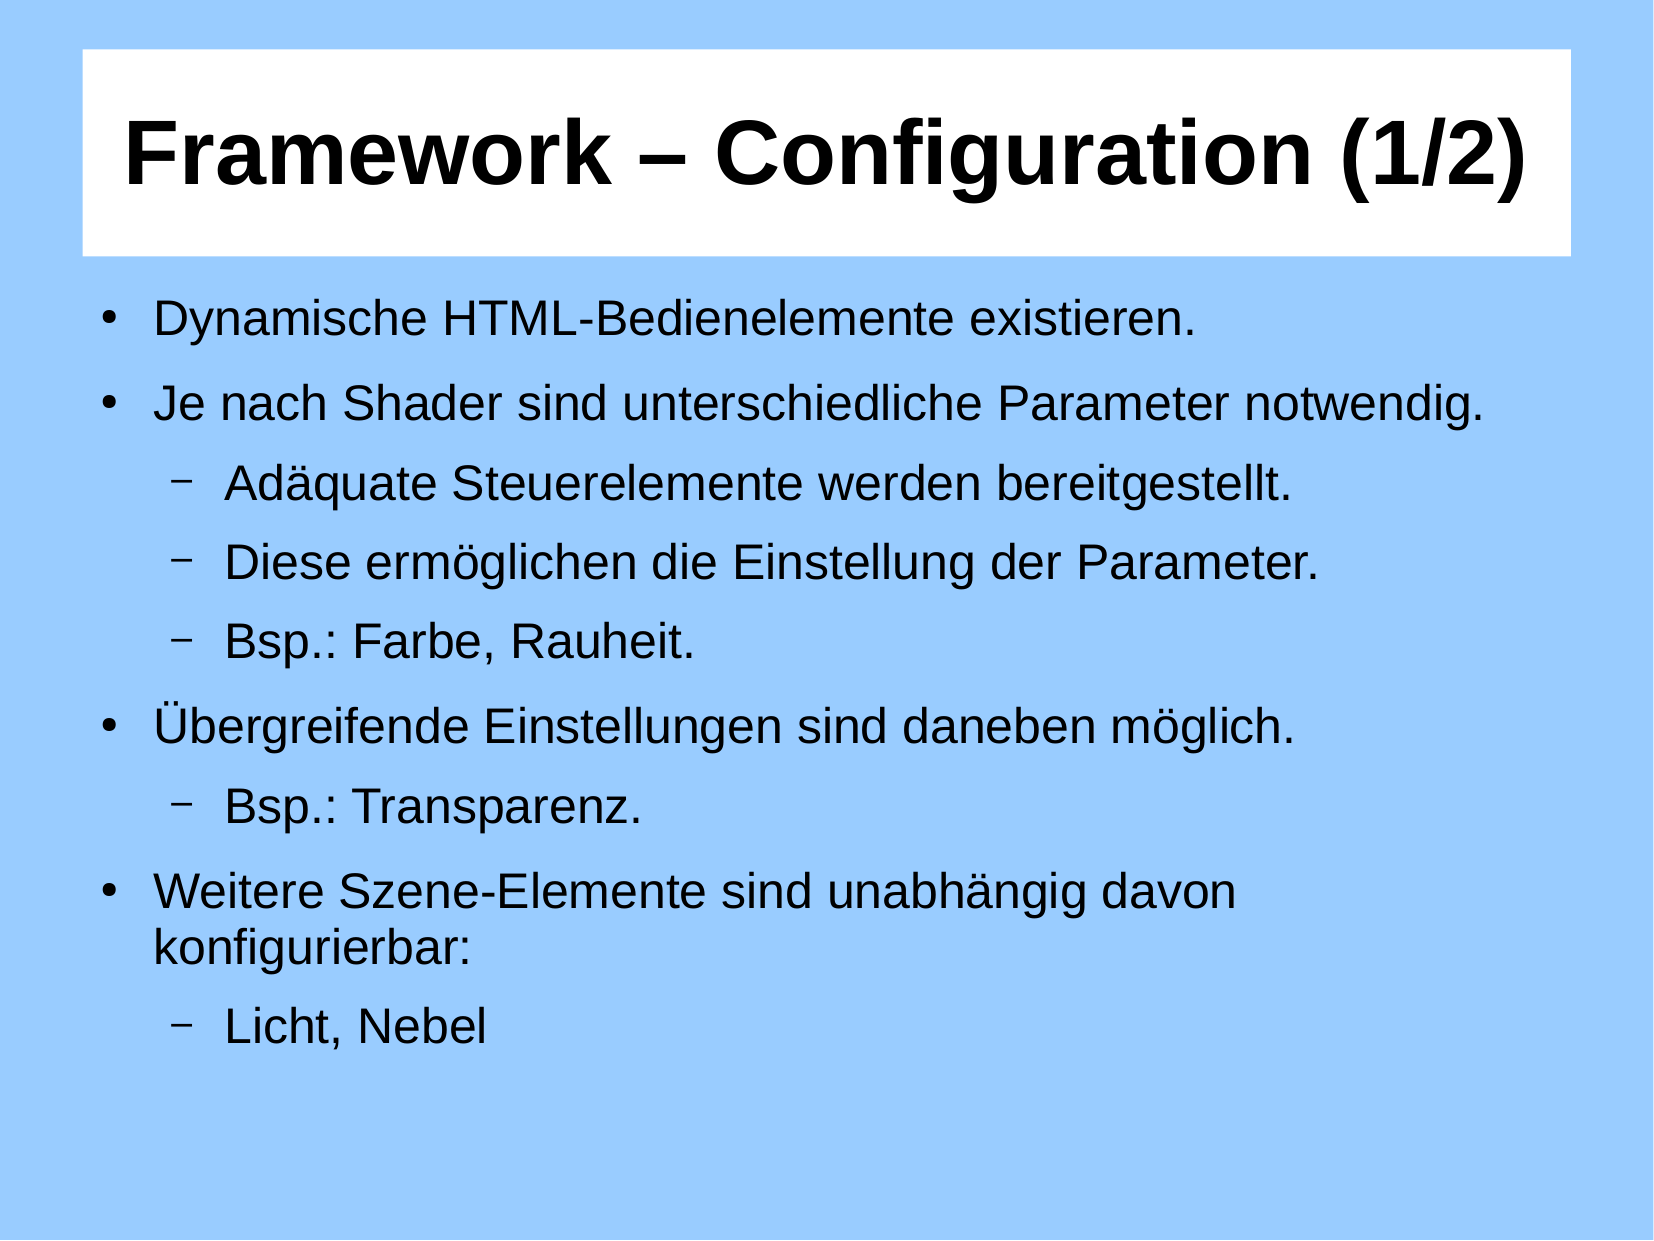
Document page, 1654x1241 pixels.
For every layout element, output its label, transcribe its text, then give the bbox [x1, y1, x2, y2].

title Framework – Configuration (1/2) [82, 49, 1571, 257]
list Dynamische HTML-Bedienelemente existieren. Je nach Shader sind unterschiedliche Parameter notwendig. Adäquate Steuerelemente werden bereitgestellt. Diese ermöglichen die Einstellung der Parameter. Bsp.: Farbe, Rauheit. Übergreifende Einstellungen sind daneben möglich. Bsp.: Transparenz. Weitere Szene-Elemente sind unabhängig davon konfigurierbar: Licht, Nebel [82, 290, 1571, 1170]
